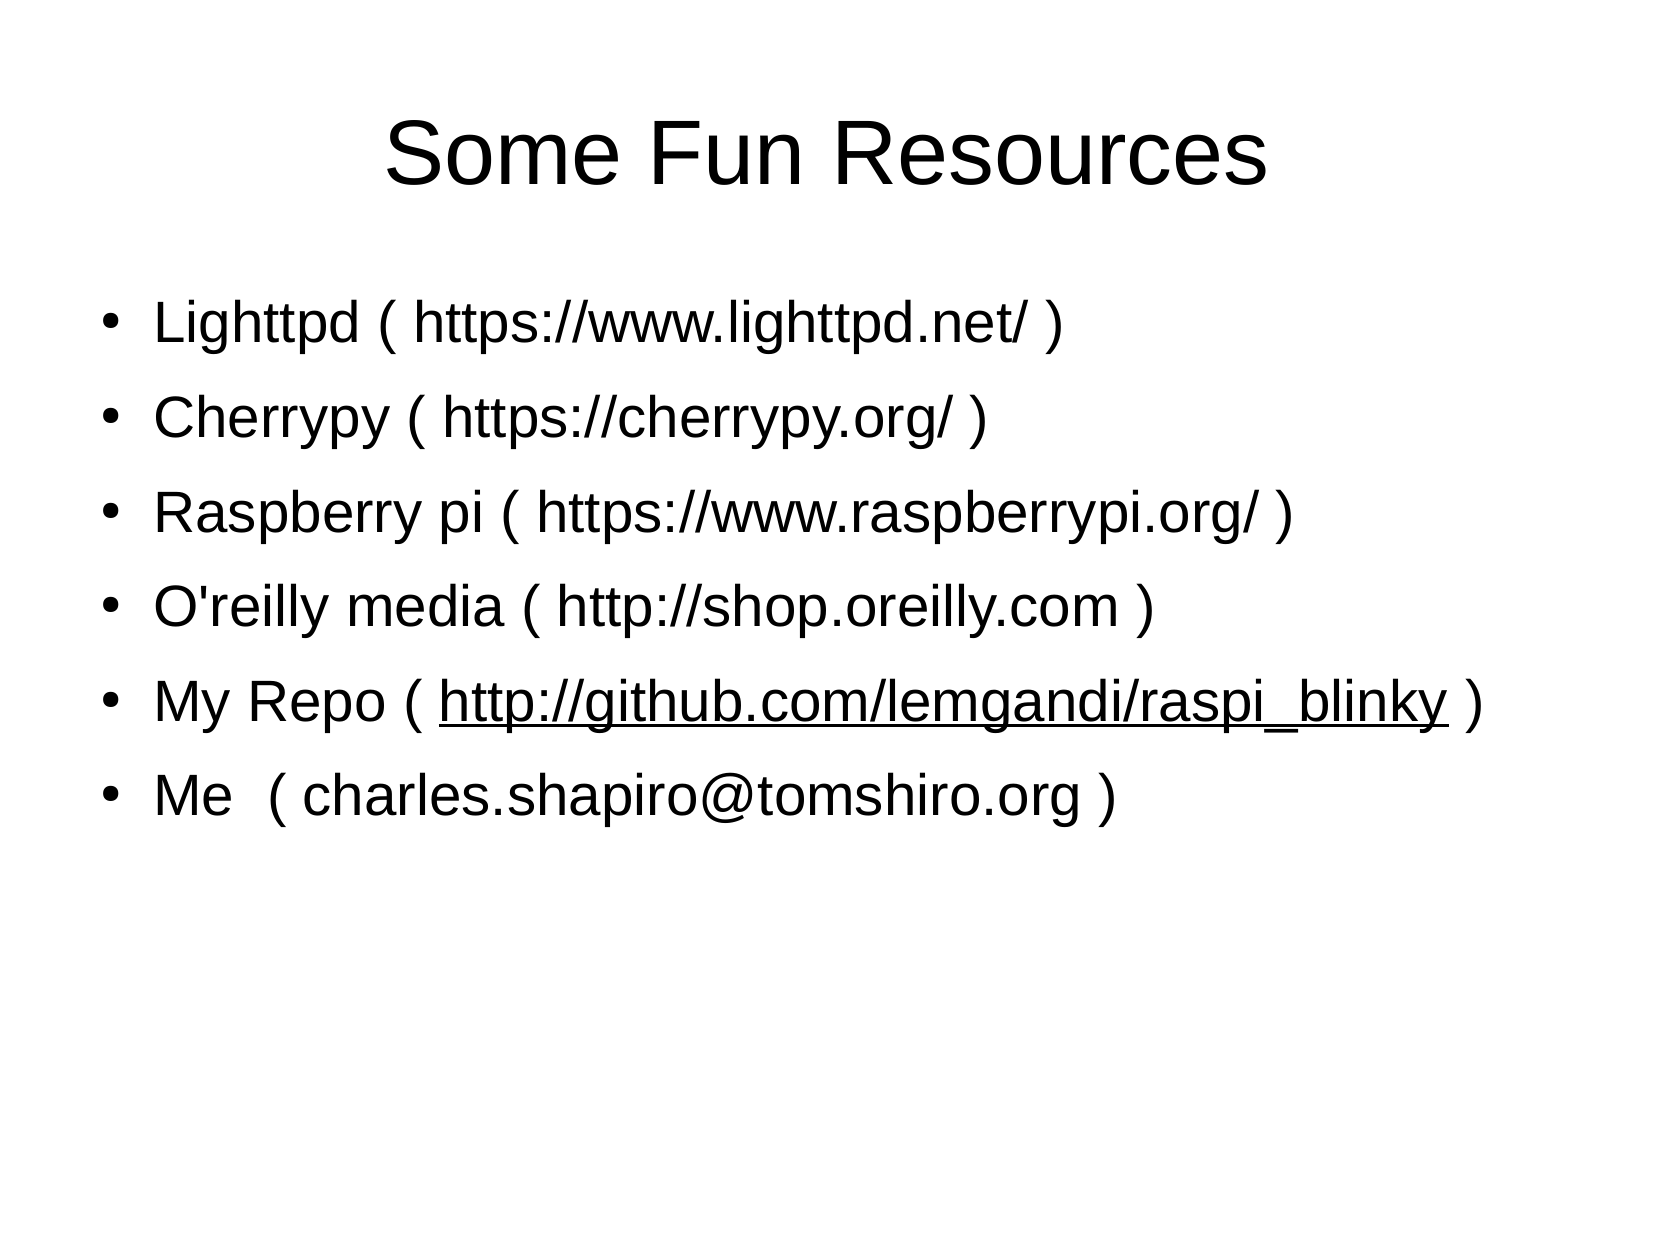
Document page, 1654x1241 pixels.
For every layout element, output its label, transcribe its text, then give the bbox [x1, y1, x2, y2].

title Some Fun Resources [82, 49, 1571, 257]
list Lighttpd ( https://www.lighttpd.net/ ) Cherrypy ( https://cherrypy.org/ ) Raspberry pi ( https://www.raspberrypi.org/ ) O'reilly media ( http://shop.oreilly.com ) My Repo ( http://github.com/lemgandi/raspi_blinky ) Me ( charles.shapiro@tomshiro.org ) [82, 290, 1538, 1010]
